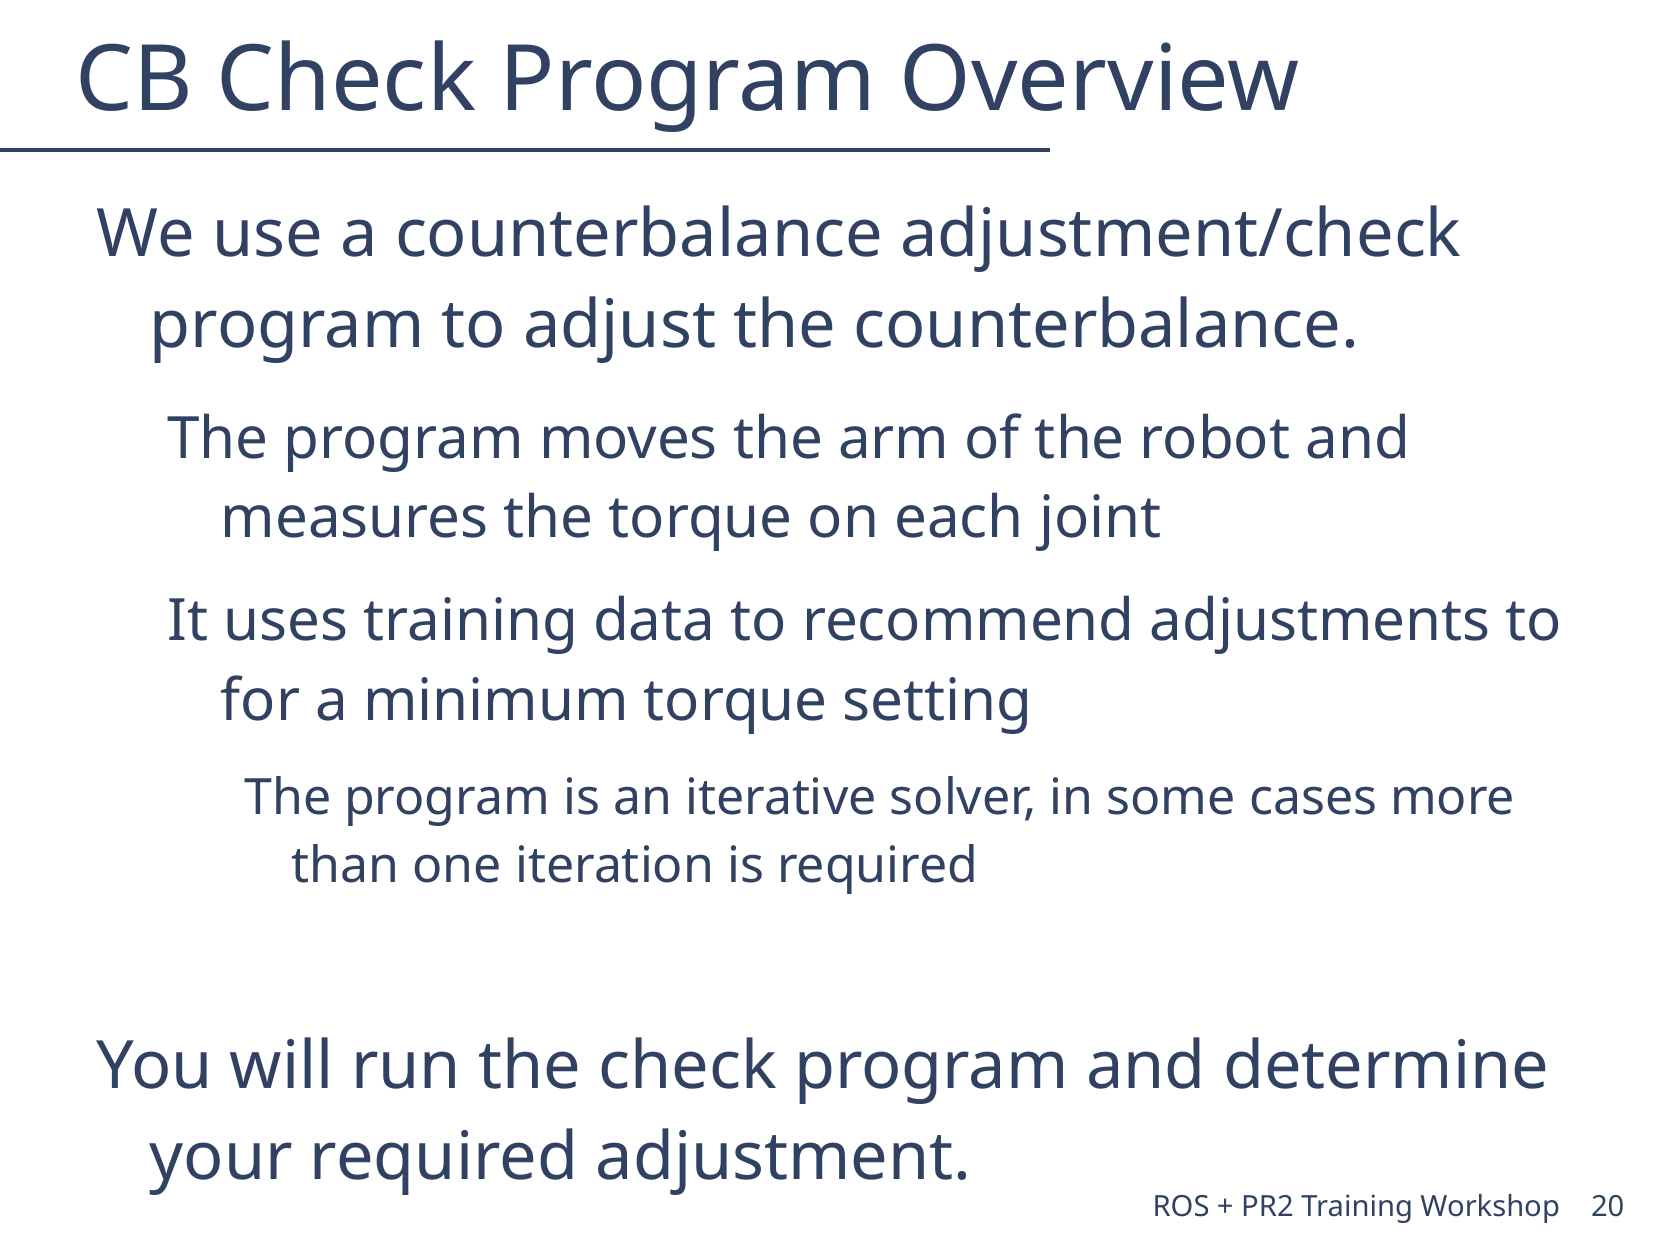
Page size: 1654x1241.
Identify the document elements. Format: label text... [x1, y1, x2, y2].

list We use a counterbalance adjustment/check program to adjust the counterbalance. The program moves the arm of the robot and measures the torque on each joint It uses training data to recommend adjustments to for a minimum torque setting The program is an iterative solver, in some cases more than one iteration is required You will run the check program and determine your required adjustment. [79, 185, 1568, 1109]
title CB Check Program Overview [75, 0, 1564, 151]
